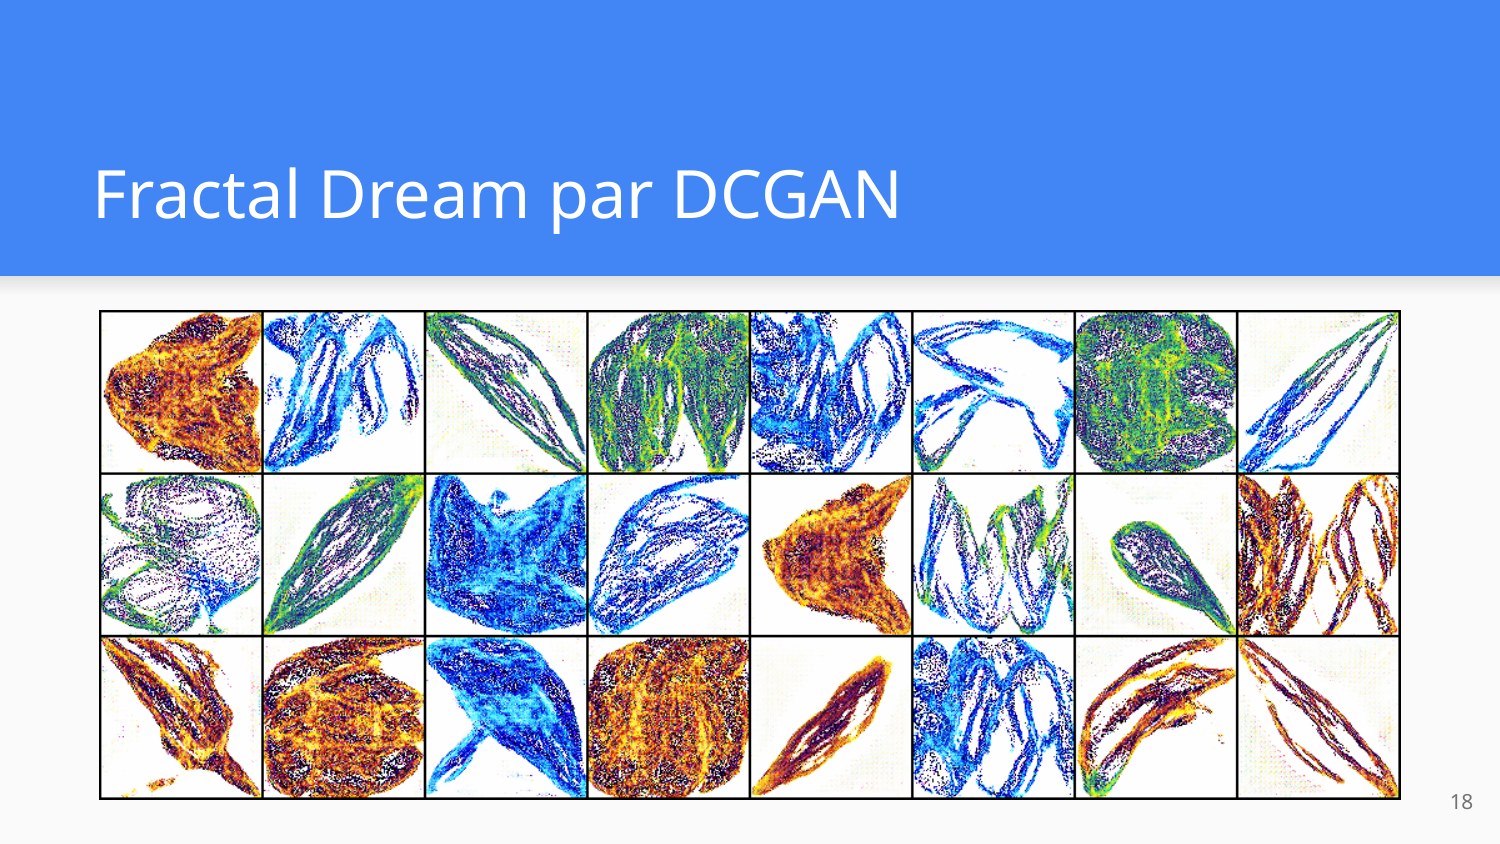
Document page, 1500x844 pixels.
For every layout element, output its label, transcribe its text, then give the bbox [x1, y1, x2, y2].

title Fractal Dream par DCGAN [77, 121, 1427, 248]
picture [99, 310, 1401, 800]
slide_number <number> [1398, 770, 1489, 835]
